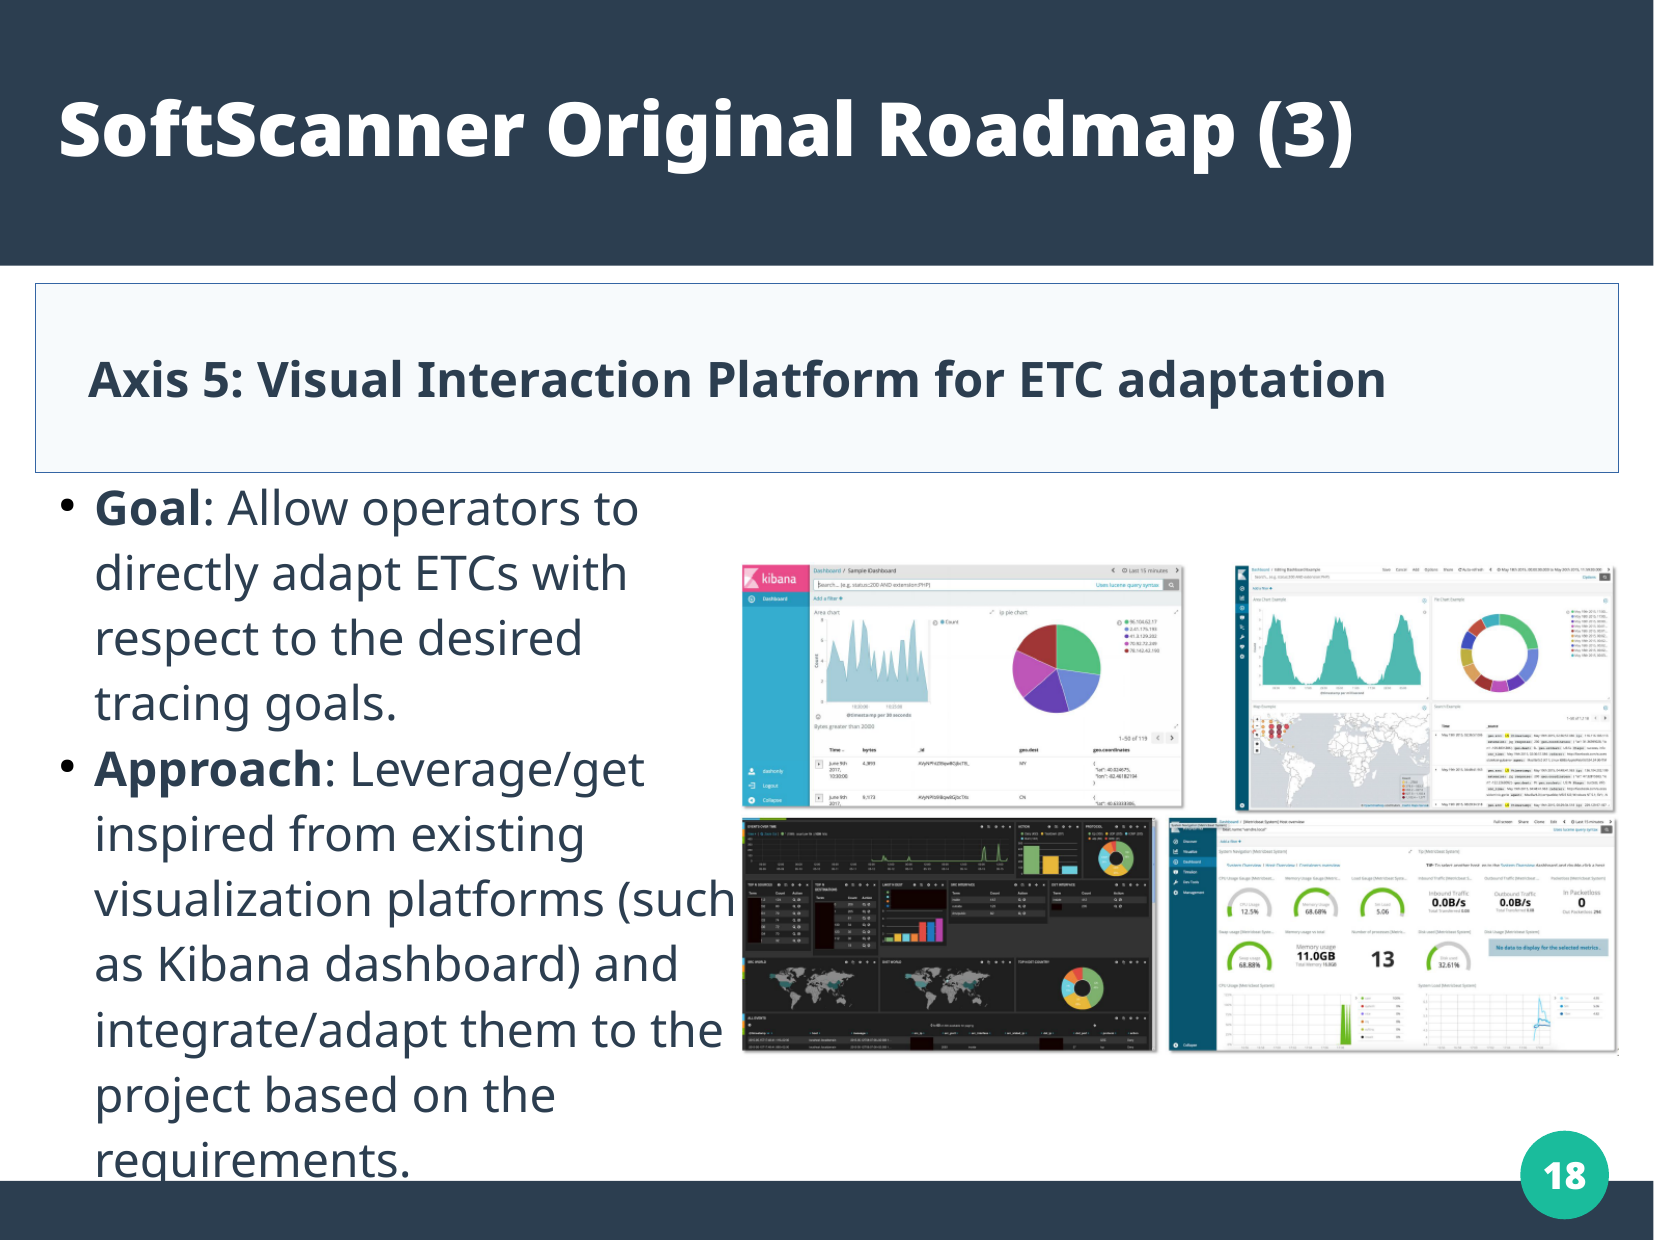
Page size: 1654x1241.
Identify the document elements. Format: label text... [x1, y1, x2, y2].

text_box Axis 5: Visual Interaction Platform for ETC adaptation [53, 307, 1577, 449]
subtitle Goal: Allow operators to directly adapt ETCs with respect to the desired tracing goals. Approach: Leverage/get inspired from existing visualization platforms (such as Kibana dashboard) and integrate/adapt them to the project based on the requirements. [58, 497, 745, 1168]
title SoftScanner Original Roadmap (3) [58, 49, 1595, 207]
text_box [35, 283, 1619, 473]
picture [733, 560, 1619, 1058]
